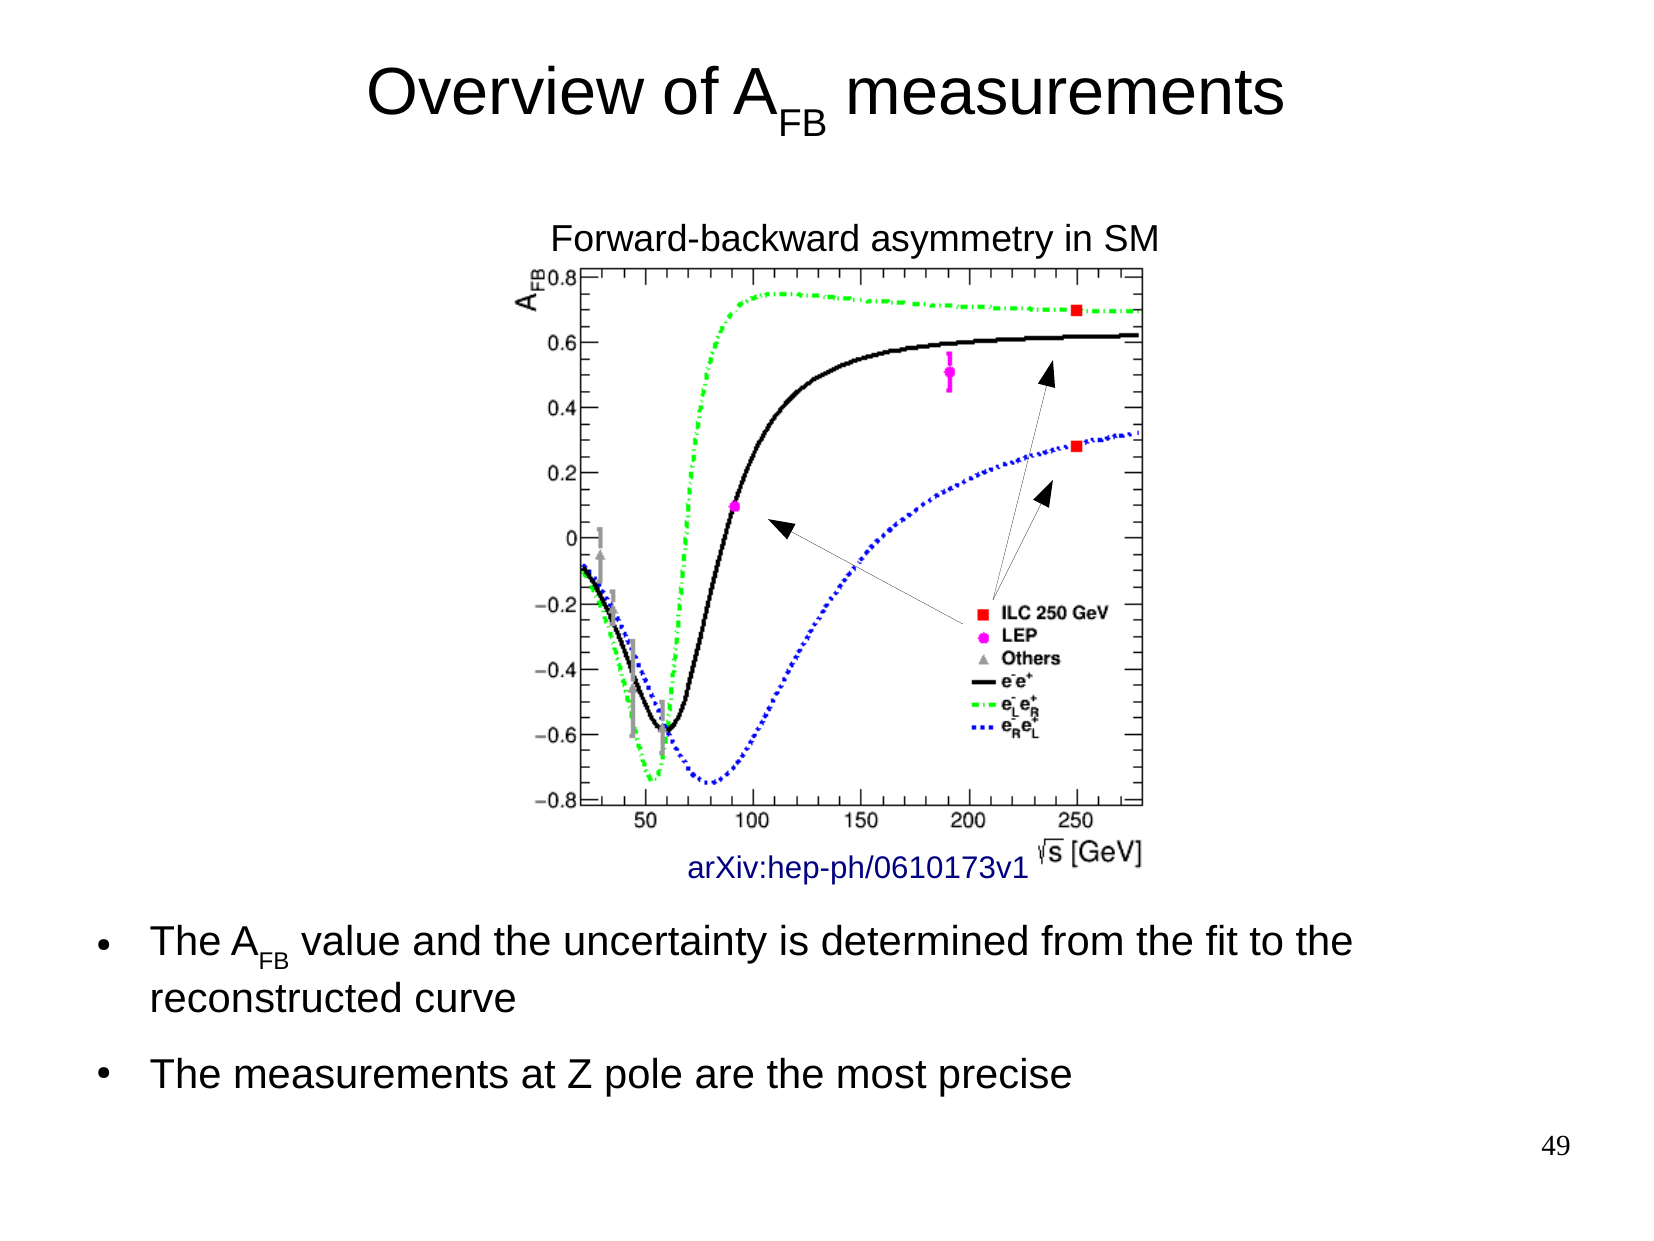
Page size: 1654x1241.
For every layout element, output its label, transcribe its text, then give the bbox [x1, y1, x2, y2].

list The AFB value and the uncertainty is determined from the fit to the reconstructed curve The measurements at Z pole are the most precise [78, 918, 1571, 1197]
text_box Forward-backward asymmetry in SM [535, 210, 1176, 267]
text_box arXiv:hep-ph/0610173v1 [663, 843, 1054, 893]
title Overview of AFB measurements [82, 49, 1571, 151]
picture [512, 255, 1161, 871]
